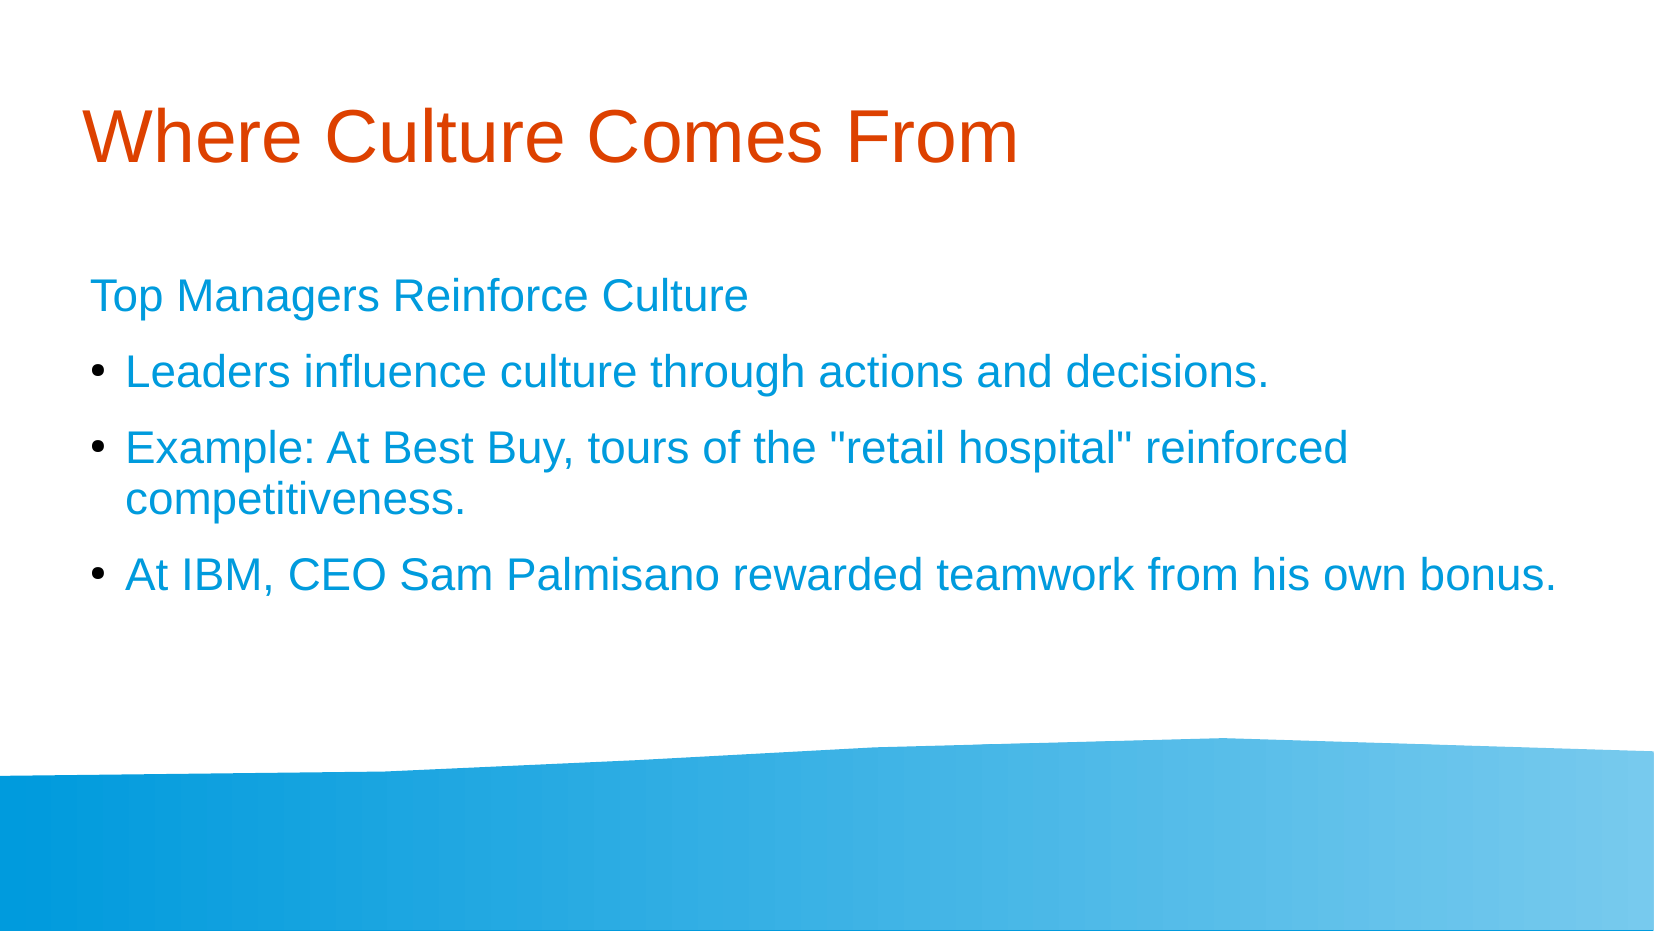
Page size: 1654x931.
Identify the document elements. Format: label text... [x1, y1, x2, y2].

title Where Culture Comes From [23, 47, 1501, 226]
text_box Top Managers Reinforce Culture Leaders influence culture through actions and decisions. Example: At Best Buy, tours of the "retail hospital" reinforced competitiveness. At IBM, CEO Sam Palmisano rewarded teamwork from his own bonus. [75, 262, 1613, 751]
